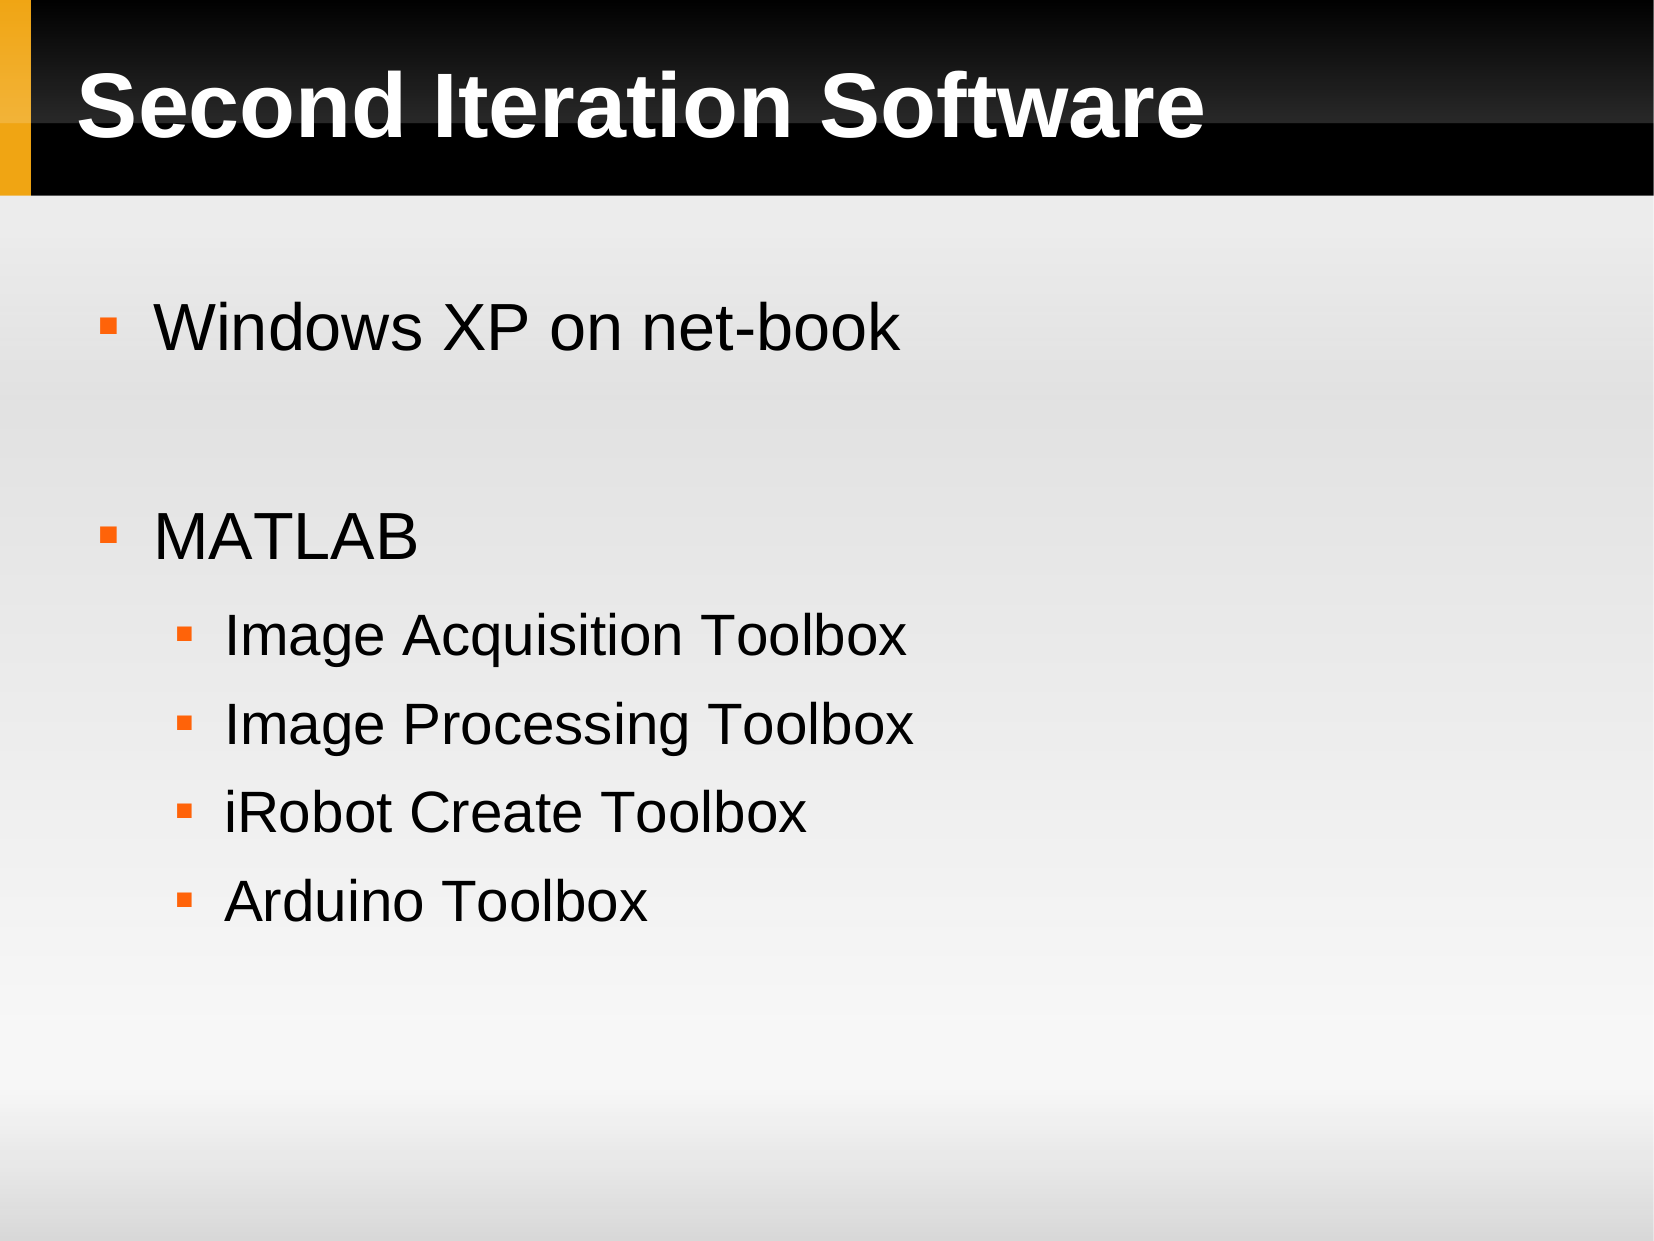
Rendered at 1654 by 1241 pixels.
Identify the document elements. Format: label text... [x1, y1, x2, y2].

picture [0, 0, 1654, 1241]
list Windows XP on net-book MATLAB Image Acquisition Toolbox Image Processing Toolbox iRobot Create Toolbox Arduino Toolbox [82, 290, 1571, 1109]
title Second Iteration Software [76, 0, 1565, 208]
